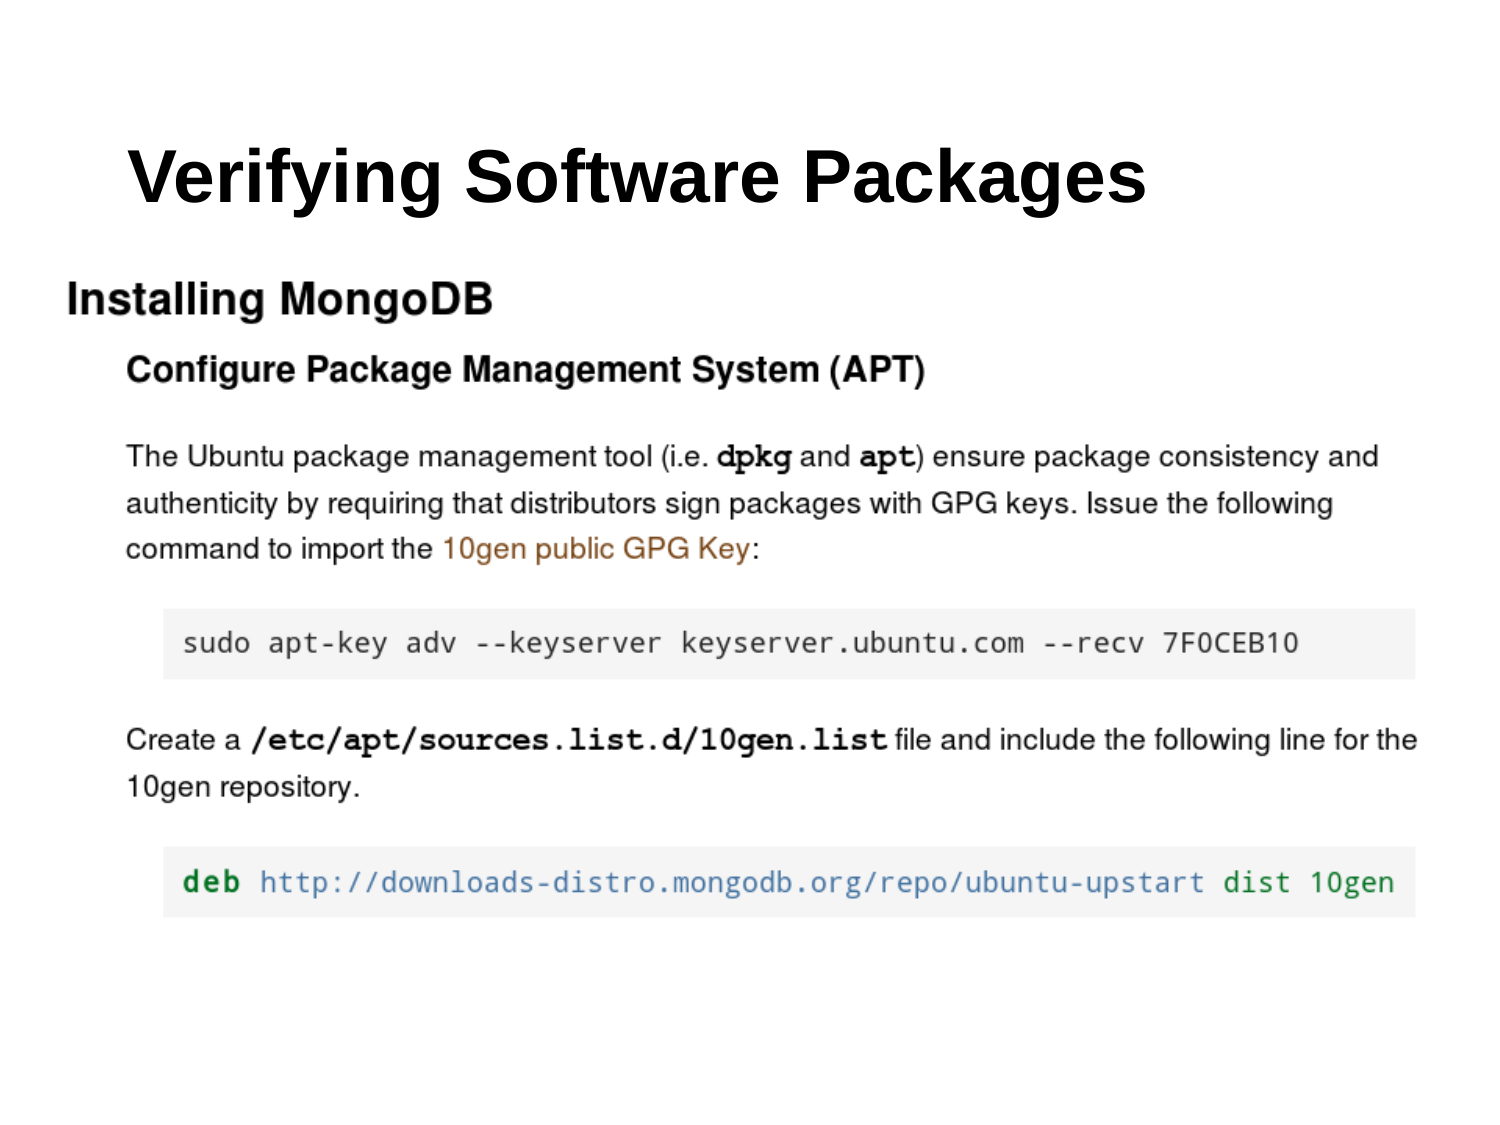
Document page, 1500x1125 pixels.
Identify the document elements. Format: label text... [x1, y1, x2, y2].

text_box [62, 274, 1425, 952]
title Verifying Software Packages [75, 45, 1425, 233]
